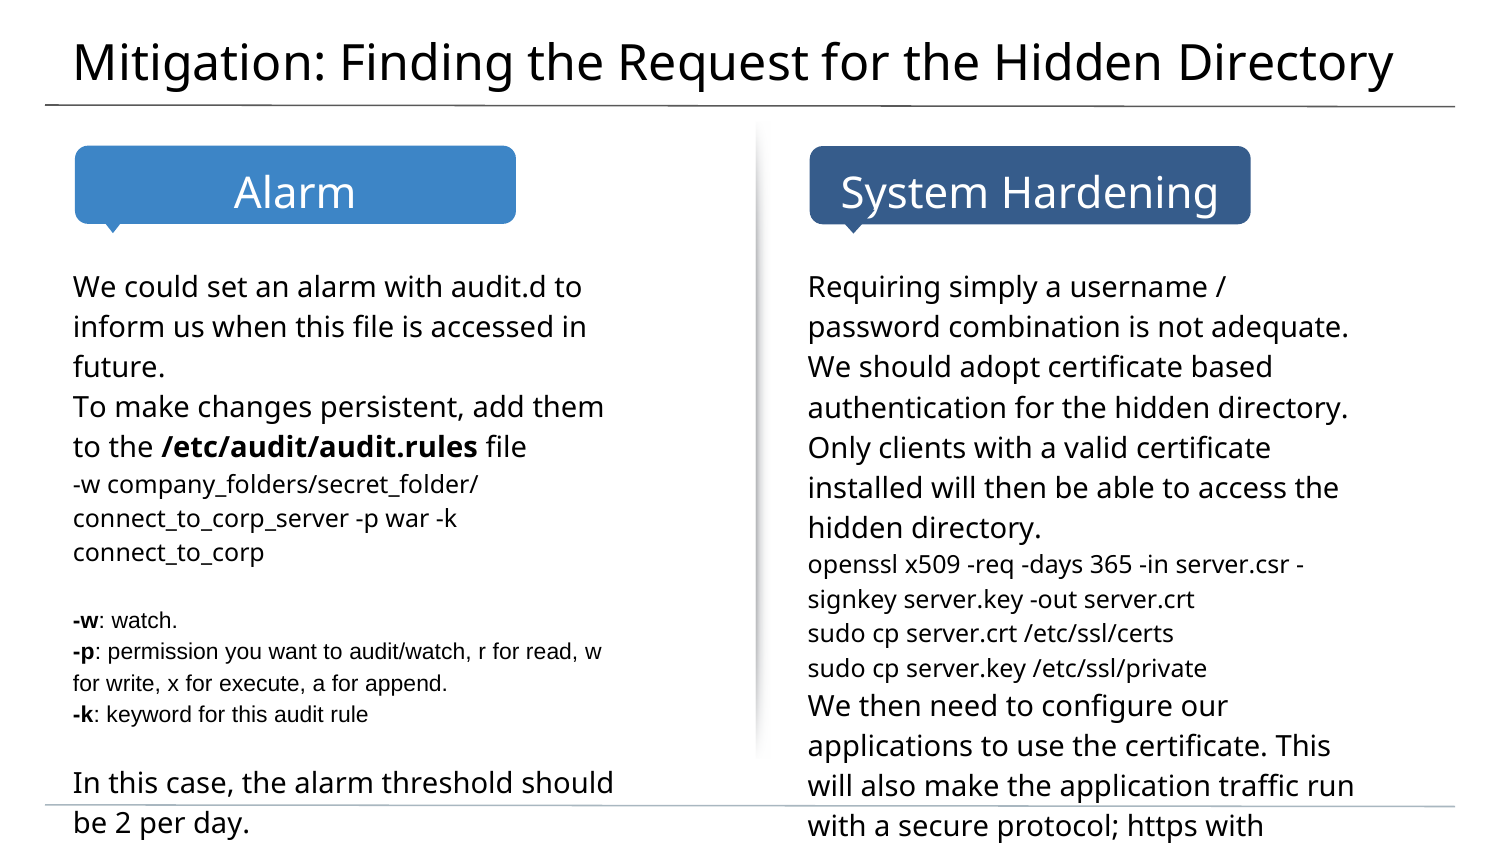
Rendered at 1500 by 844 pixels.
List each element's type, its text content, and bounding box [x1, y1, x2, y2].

subtitle Requiring simply a username / password combination is not adequate. We should adopt certificate based authentication for the hidden directory. Only clients with a valid certificate installed will then be able to access the hidden directory. openssl x509 -req -days 365 -in server.csr -signkey server.key -out server.crt sudo cp server.crt /etc/ssl/certs sudo cp server.key /etc/ssl/private We then need to configure our applications to use the certificate. This will also make the application traffic run with a secure protocol; https with SSL/TLS encryption [732, 263, 1438, 805]
title Mitigation: Finding the Request for the Hidden Directory [0, 0, 1500, 88]
subtitle We could set an alarm with audit.d to inform us when this file is accessed in future. To make changes persistent, add them to the /etc/audit/audit.rules file -w company_folders/secret_folder/ connect_to_corp_server -p war -k connect_to_corp -w: watch. -p: permission you want to audit/watch, r for read, w for write, x for execute, a for append. -k: keyword for this audit rule In this case, the alarm threshold should be 2 per day. [0, 262, 704, 805]
